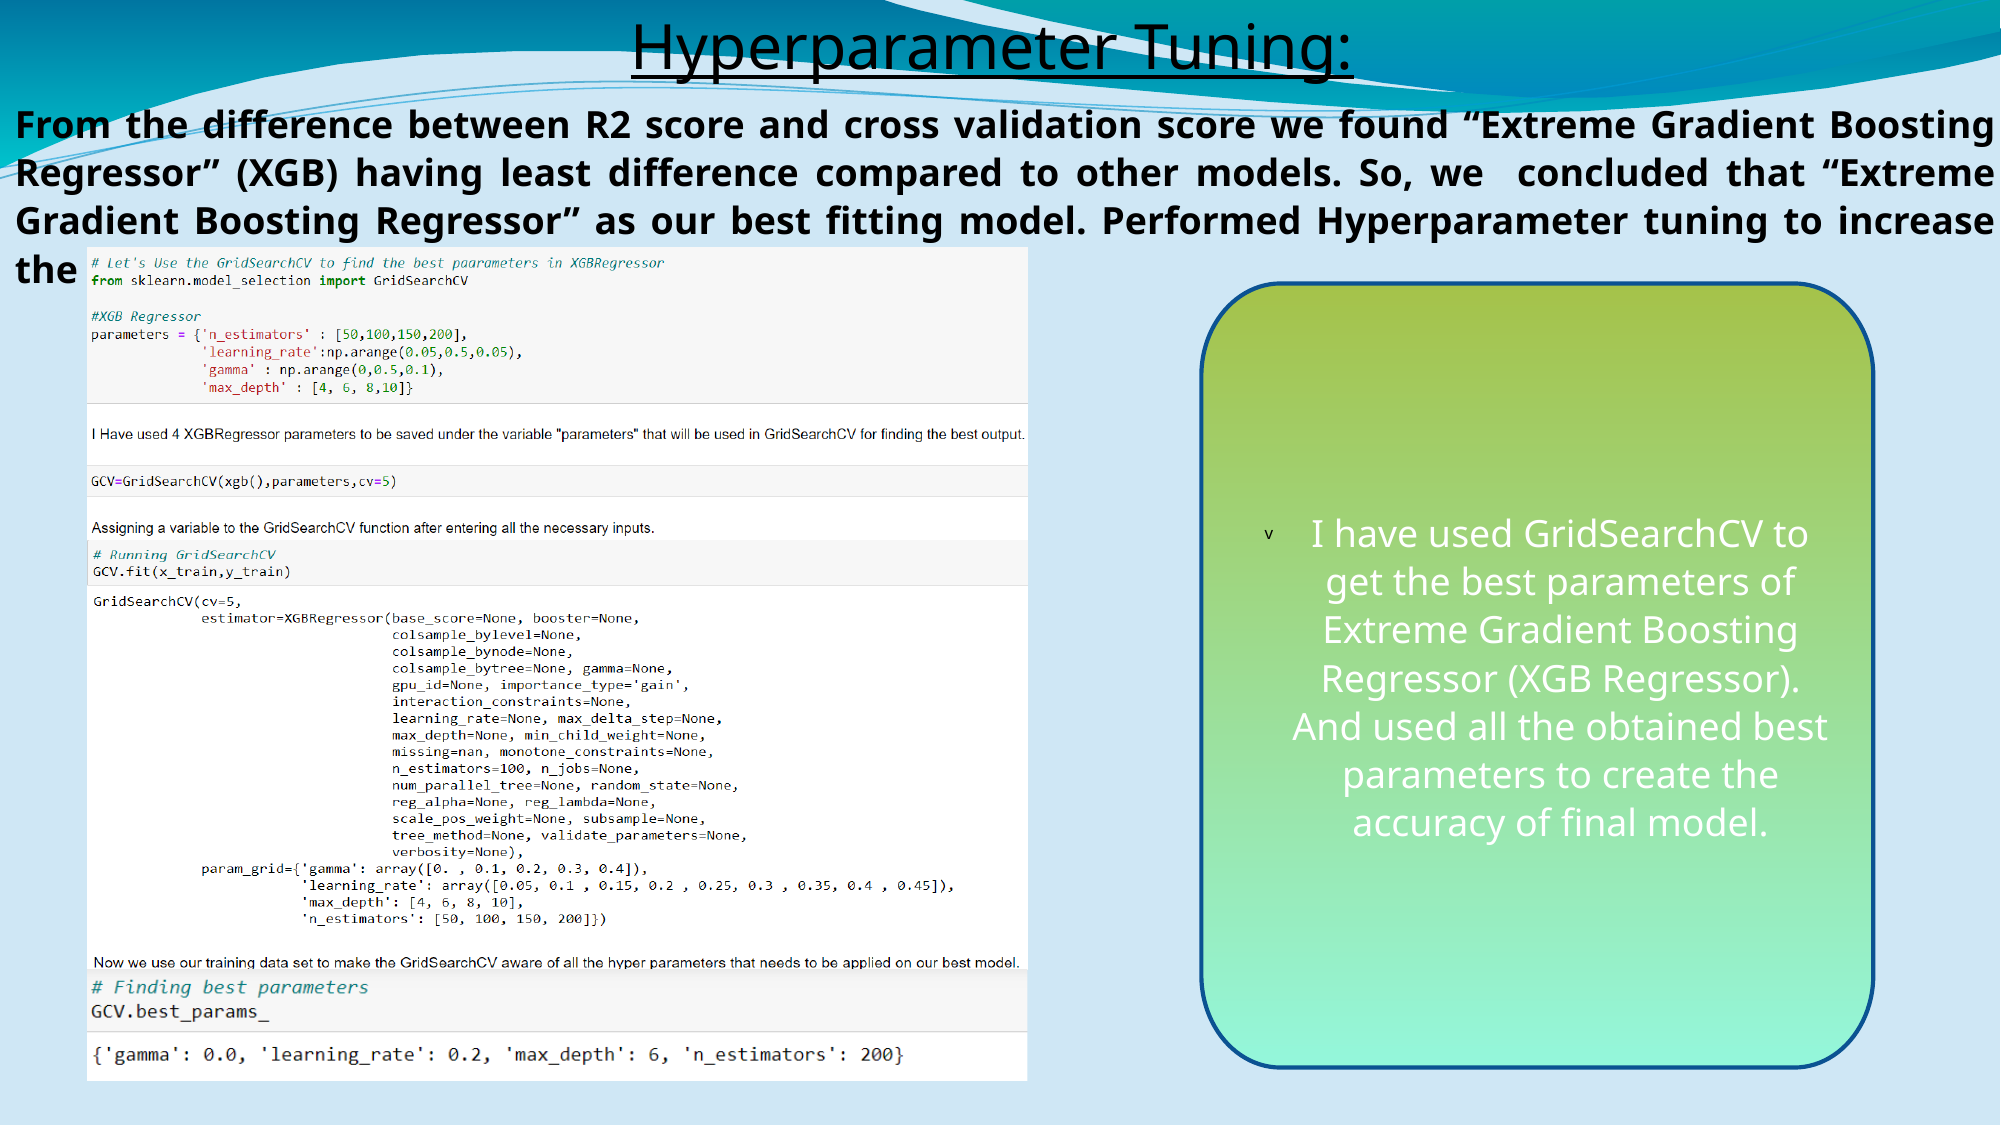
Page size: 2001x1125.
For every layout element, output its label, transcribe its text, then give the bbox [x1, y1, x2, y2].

picture [87, 247, 1028, 1081]
text_box I have used GridSearchCV to get the best parameters of Extreme Gradient Boosting Regressor (XGB Regressor). And used all the obtained best parameters to create the accuracy of final model. [1201, 283, 1874, 1068]
text_box From the difference between R2 score and cross validation score we found “Extreme Gradient Boosting Regressor” (XGB) having least difference compared to other models. So, we concluded that “Extreme Gradient Boosting Regressor” as our best fitting model. Performed Hyperparameter tuning to increase the best model accuracy. [0, 90, 2000, 299]
text_box Hyperparameter Tuning: [87, 0, 1898, 90]
